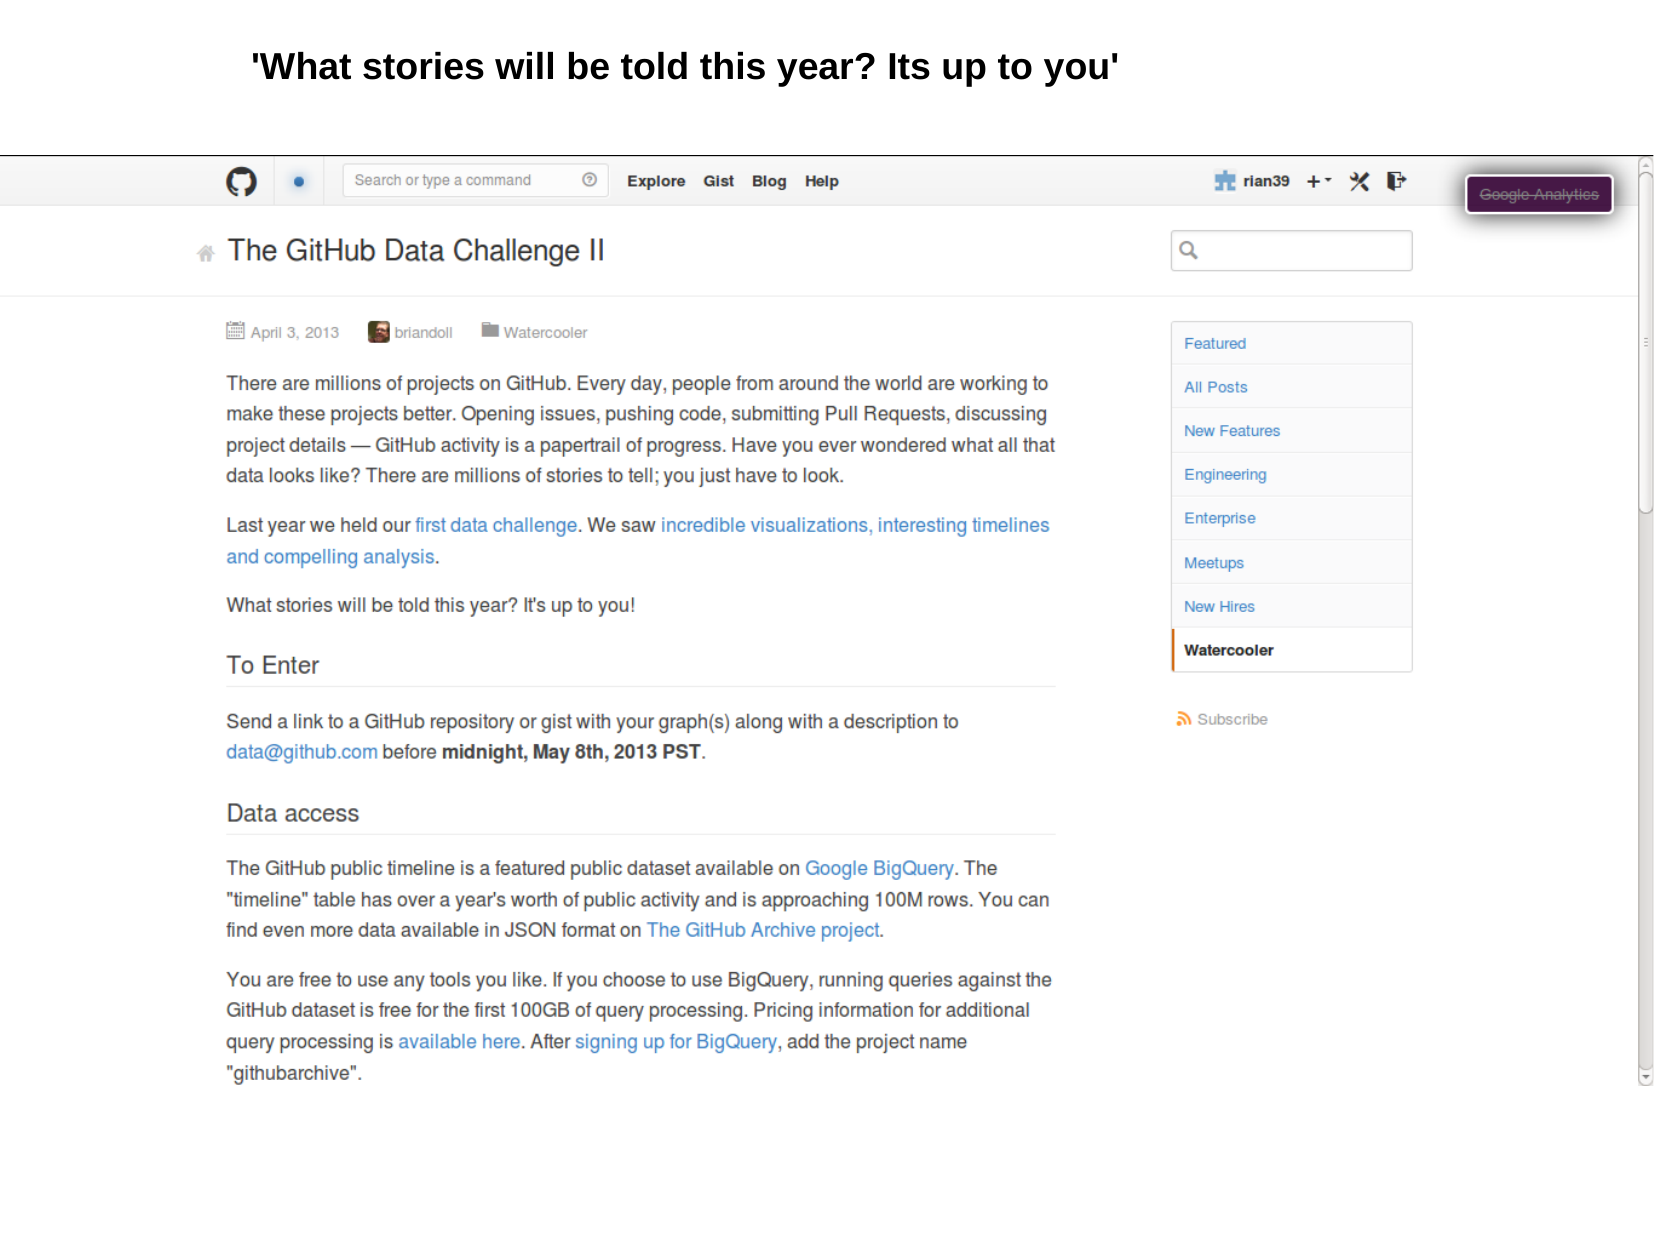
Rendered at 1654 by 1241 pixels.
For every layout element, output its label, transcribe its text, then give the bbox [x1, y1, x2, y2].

text_box 'What stories will be told this year? Its up to you' [236, 37, 1182, 95]
picture [0, 155, 1654, 1086]
